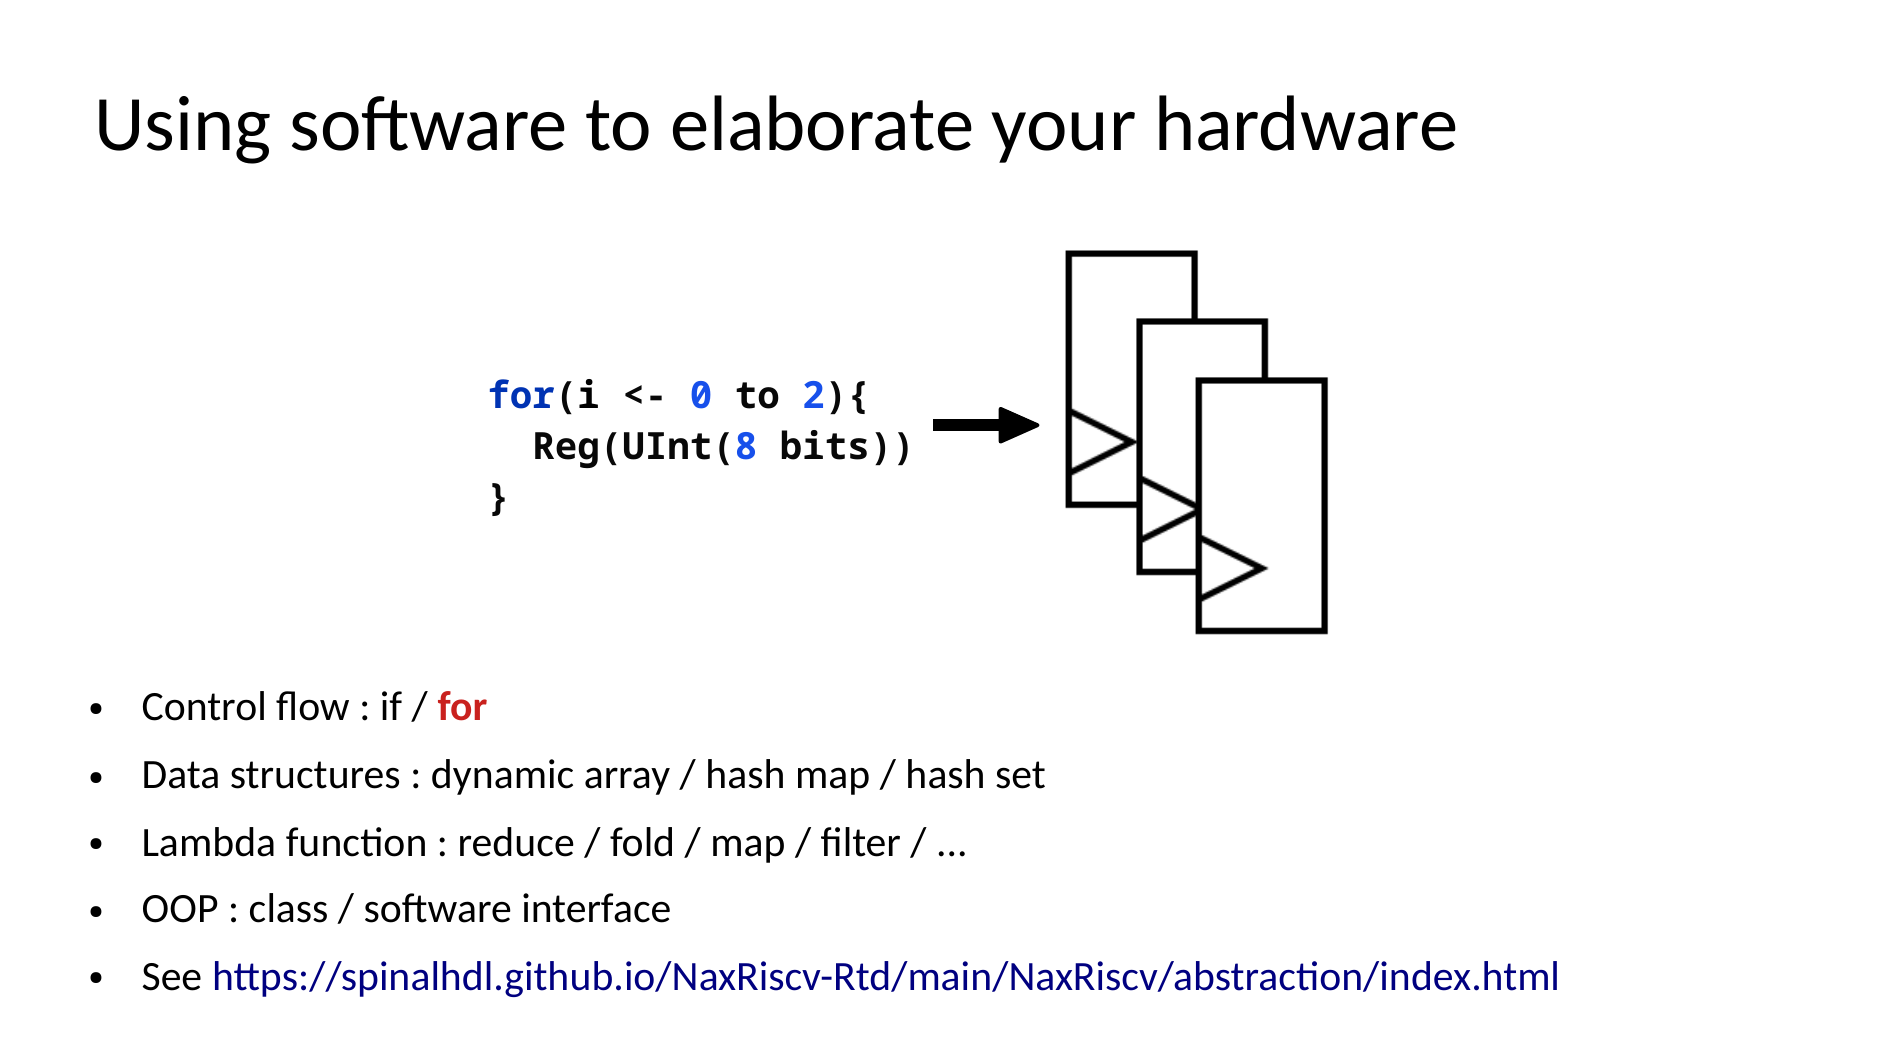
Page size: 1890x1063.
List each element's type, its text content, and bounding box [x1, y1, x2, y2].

title Using software to elaborate your hardware [94, 42, 1796, 220]
picture [1003, 188, 1391, 697]
text_box for(i <- 0 to 2){ Reg(UInt(8 bits)) } [472, 361, 975, 520]
list Control flow : if / for Data structures : dynamic array / hash map / hash set Lambda function : reduce / fold / map / filter / ... OOP : class / software interface See https://spinalhdl.github.io/NaxRiscv-Rtd/main/NaxRiscv/abstraction/index.html [70, 688, 1878, 1063]
